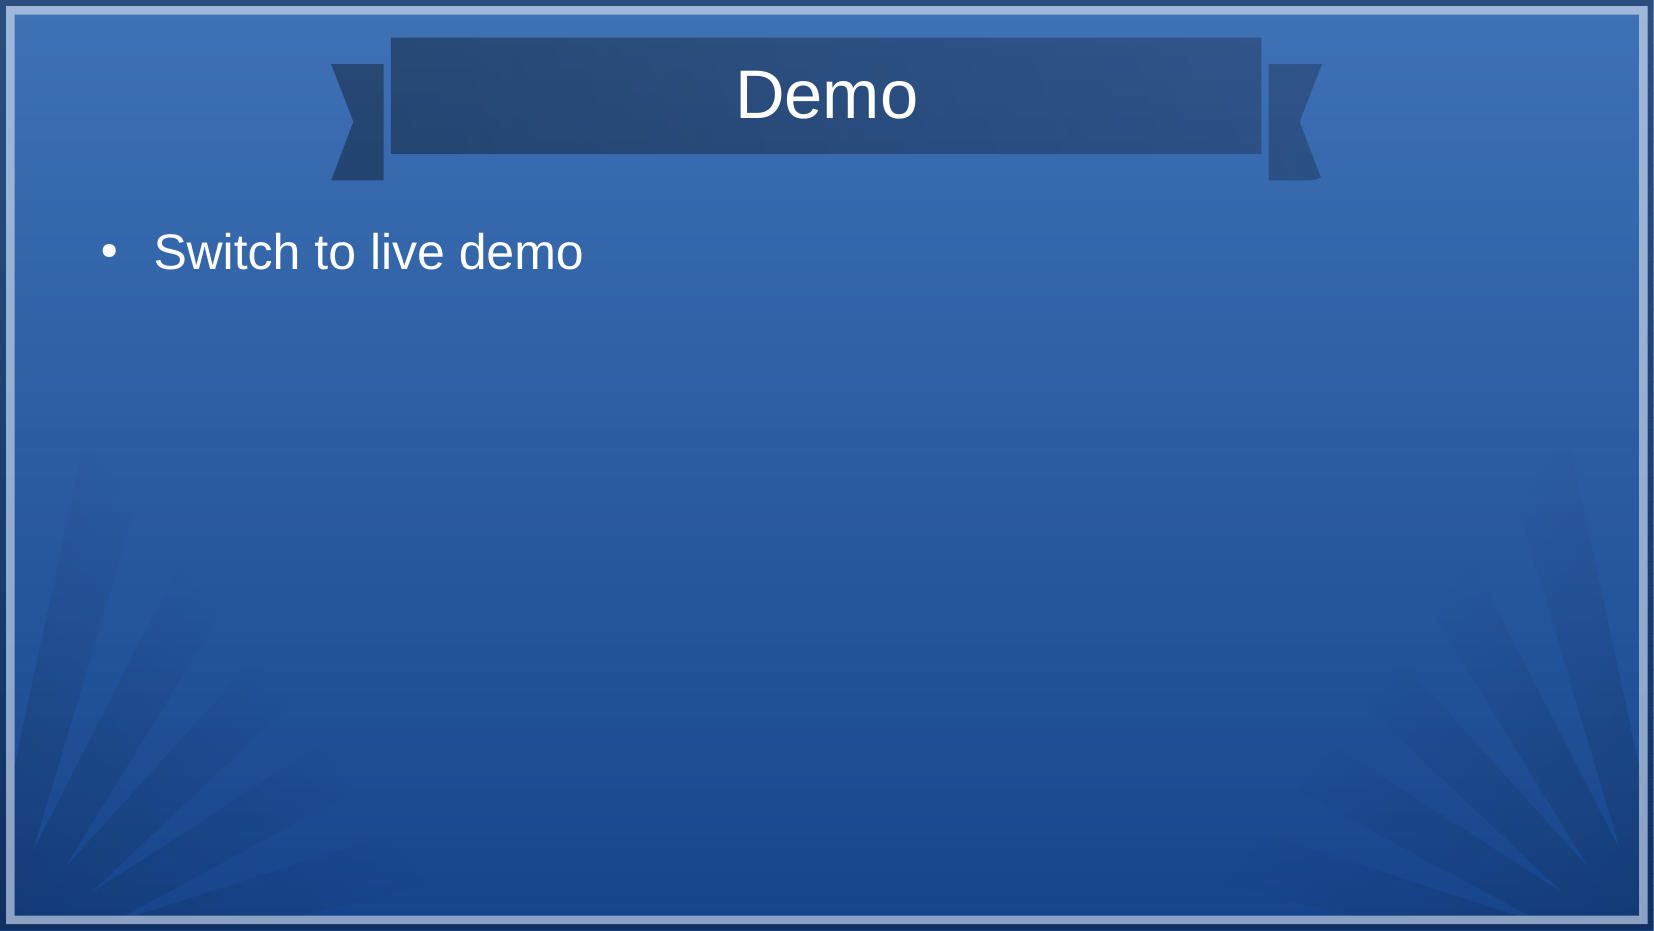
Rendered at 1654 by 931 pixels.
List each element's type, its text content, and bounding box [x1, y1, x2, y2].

list Switch to live demo [82, 224, 1571, 848]
title Demo [389, 35, 1264, 154]
